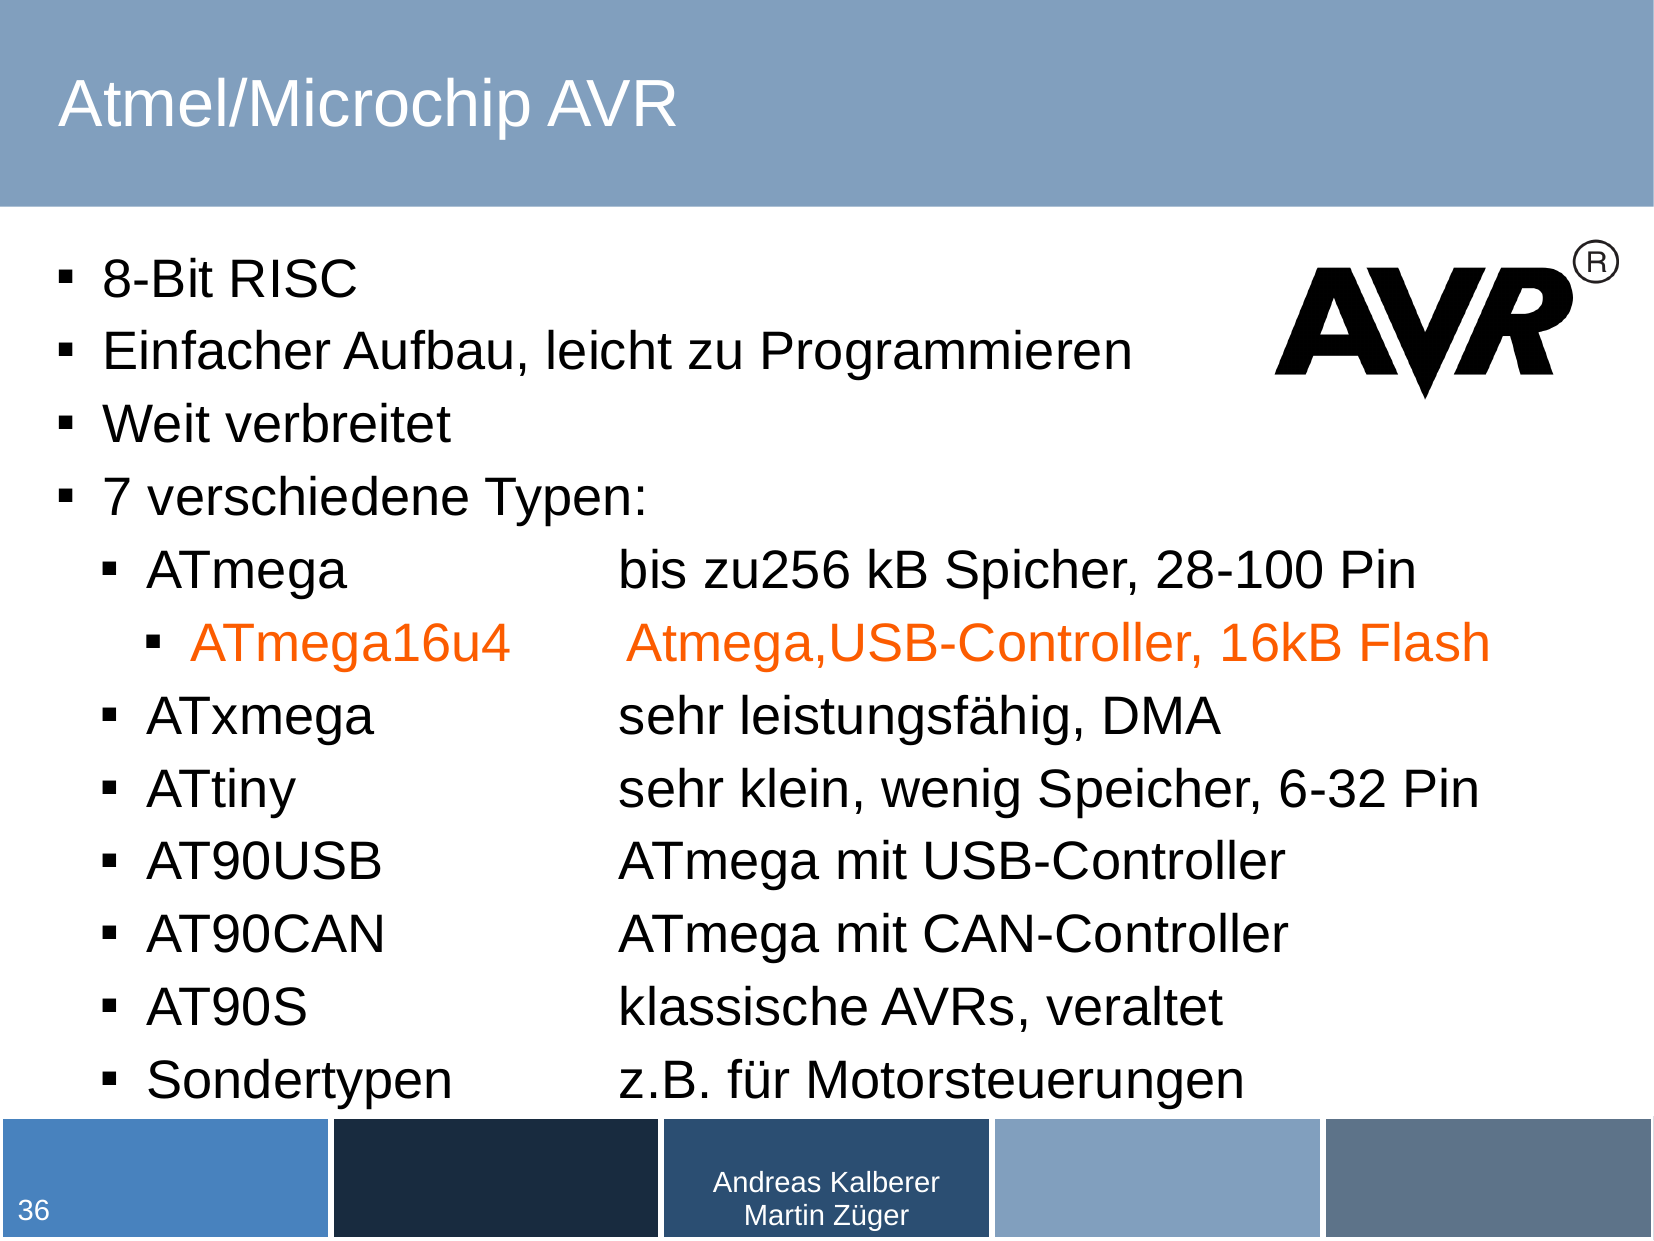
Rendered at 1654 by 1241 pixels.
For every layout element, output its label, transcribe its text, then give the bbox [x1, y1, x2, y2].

picture [1263, 239, 1619, 410]
list 8-Bit RISC Einfacher Aufbau, leicht zu Programmieren Weit verbreitet 7 verschiedene Typen: ATmega bis zu256 kB Spicher, 28-100 Pin ATmega16u4 Atmega,USB-Controller, 16kB Flash ATxmega sehr leistungsfähig, DMA ATtiny sehr klein, wenig Speicher, 6-32 Pin AT90USB ATmega mit USB-Controller AT90CAN ATmega mit CAN-Controller AT90S klassische AVRs, veraltet Sondertypen z.B. für Motorsteuerungen [59, 248, 1595, 1111]
title Atmel/Microchip AVR [59, 29, 1595, 178]
